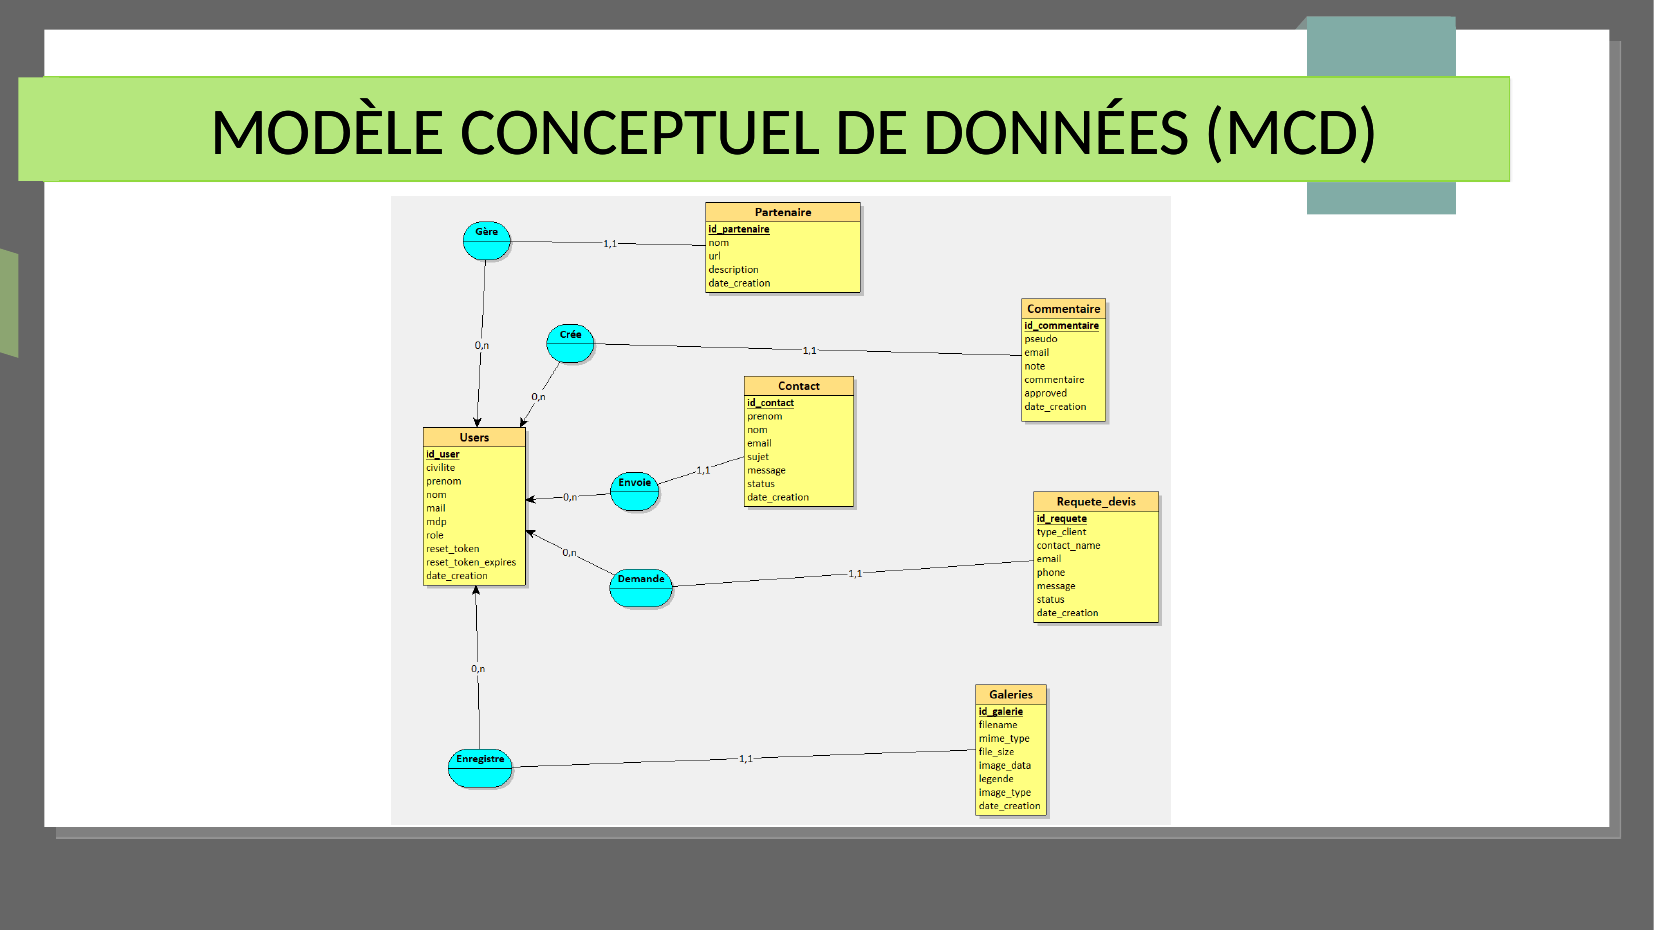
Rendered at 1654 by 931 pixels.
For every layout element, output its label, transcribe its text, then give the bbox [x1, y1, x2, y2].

picture [391, 196, 1171, 826]
title MODÈLE CONCEPTUEL DE DONNÉES (MCD) [71, 75, 1489, 180]
